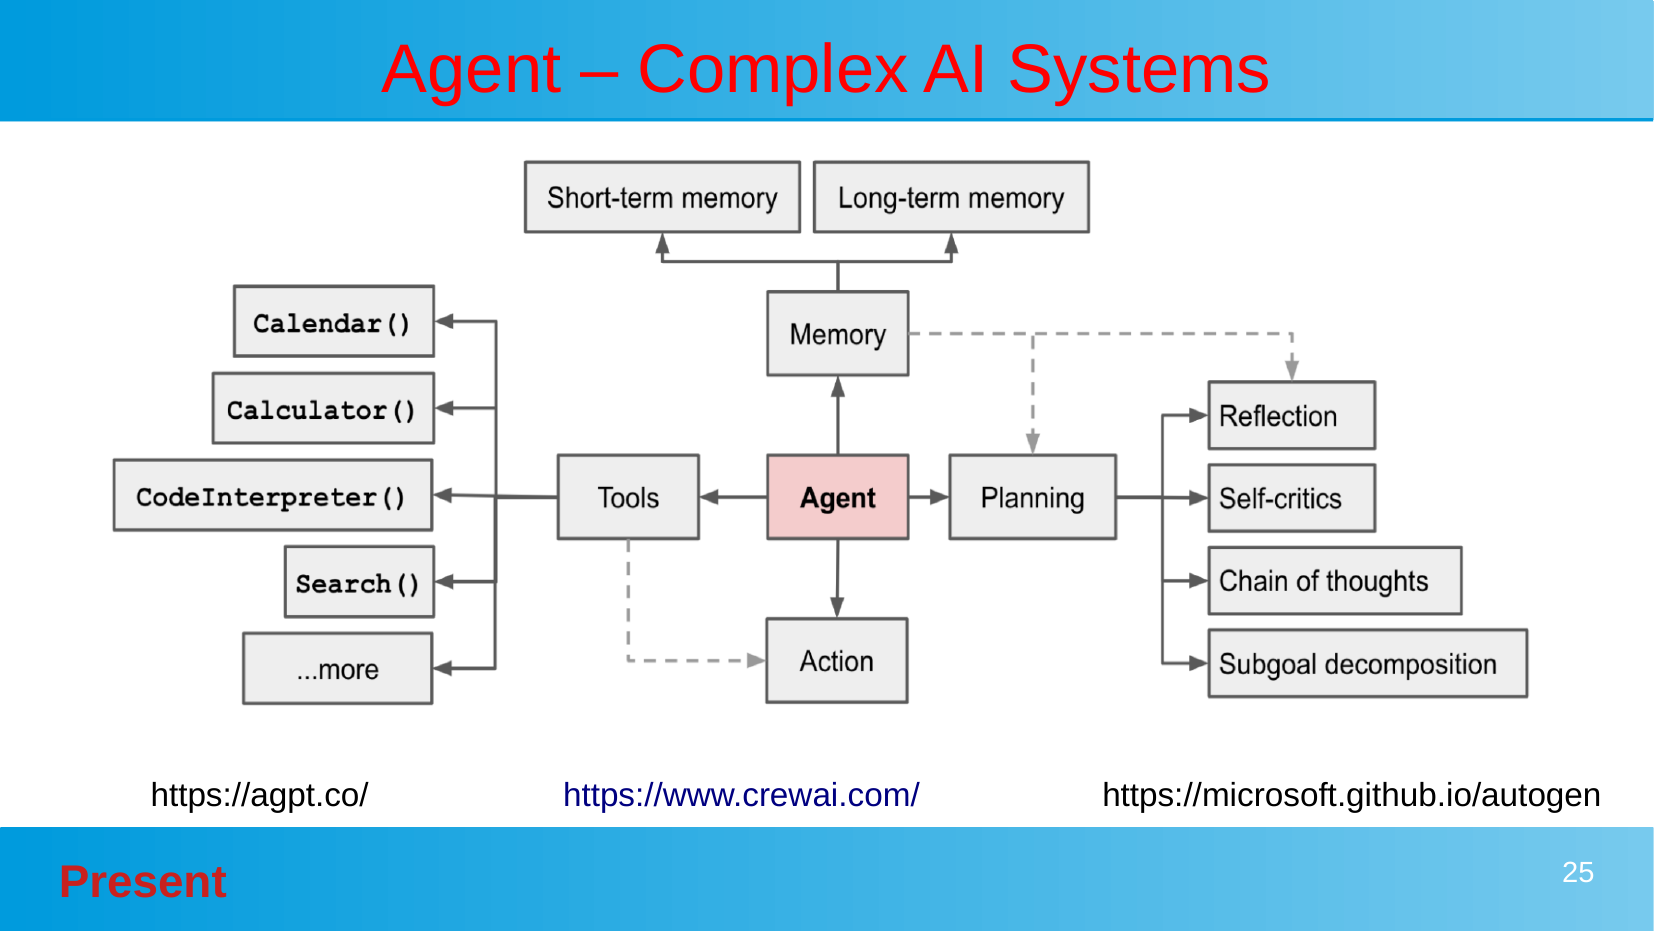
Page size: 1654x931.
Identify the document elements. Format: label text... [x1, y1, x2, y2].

picture [108, 132, 1538, 754]
text_box https://www.crewai.com/ [548, 769, 938, 826]
text_box https://microsoft.github.io/autogen [1087, 769, 1651, 826]
text_box https://agpt.co/ [135, 769, 526, 826]
title Agent – Complex AI Systems [59, 29, 1595, 108]
